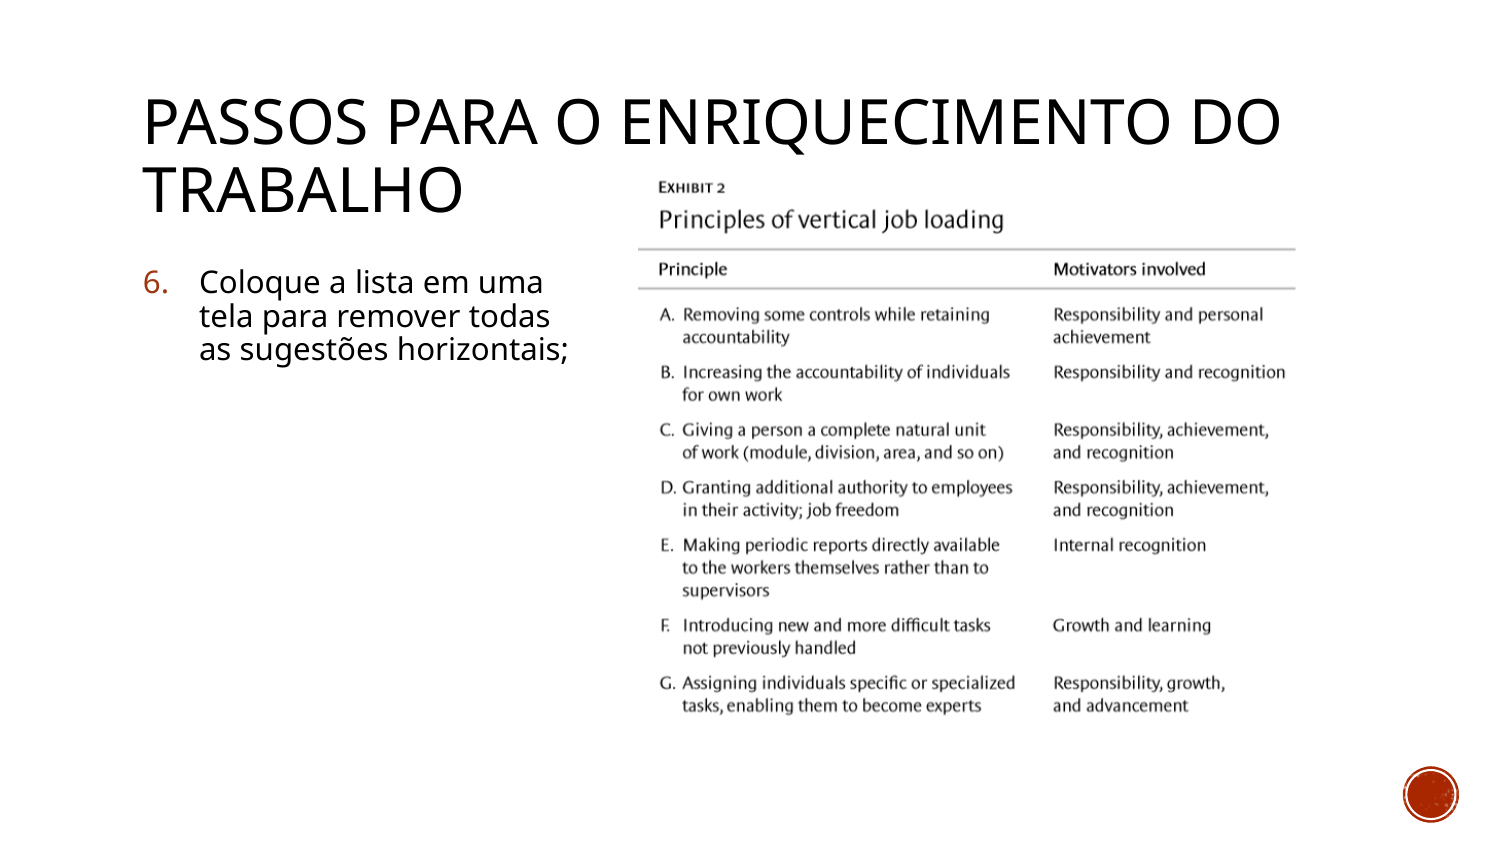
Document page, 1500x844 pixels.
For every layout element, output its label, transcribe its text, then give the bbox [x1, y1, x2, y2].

picture [1402, 766, 1460, 823]
list Coloque a lista em uma tela para remover todas as sugestões horizontais; [131, 261, 602, 760]
title PASSOS PARA O ENRIQUECIMENTO DO TRABALHO [131, 59, 1370, 258]
picture [637, 160, 1313, 760]
